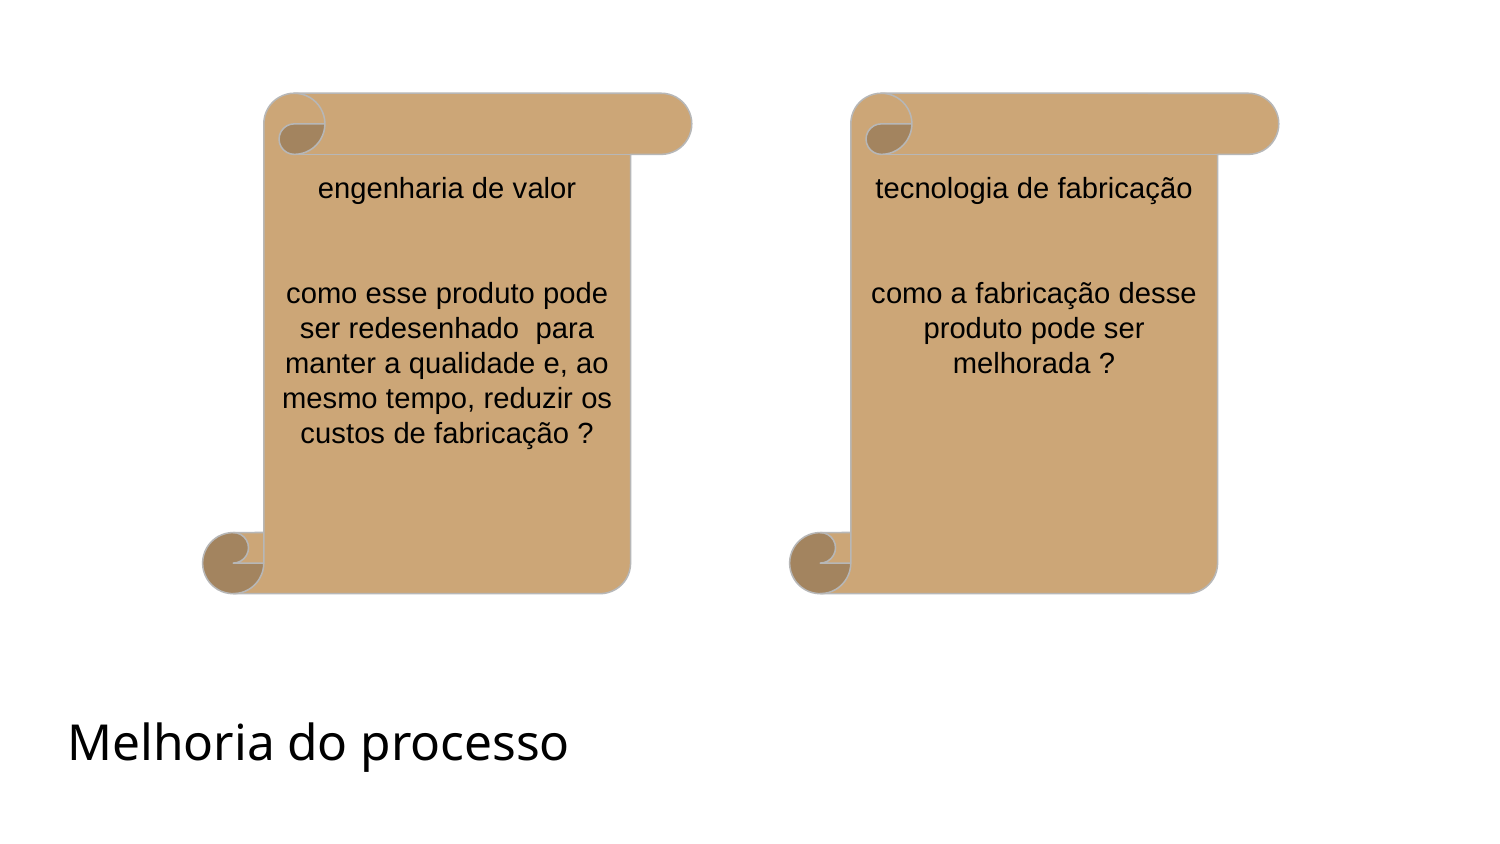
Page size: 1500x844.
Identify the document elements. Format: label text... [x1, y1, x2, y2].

text_box tecnologia de fabricação como a fabricação desse produto pode ser melhorada ? [825, 93, 1279, 594]
text_box engenharia de valor como esse produto pode ser redesenhado para manter a qualidade e, ao mesmo tempo, reduzir os custos de fabricação ? [237, 93, 692, 594]
list Melhoria do processo [52, 692, 1037, 791]
